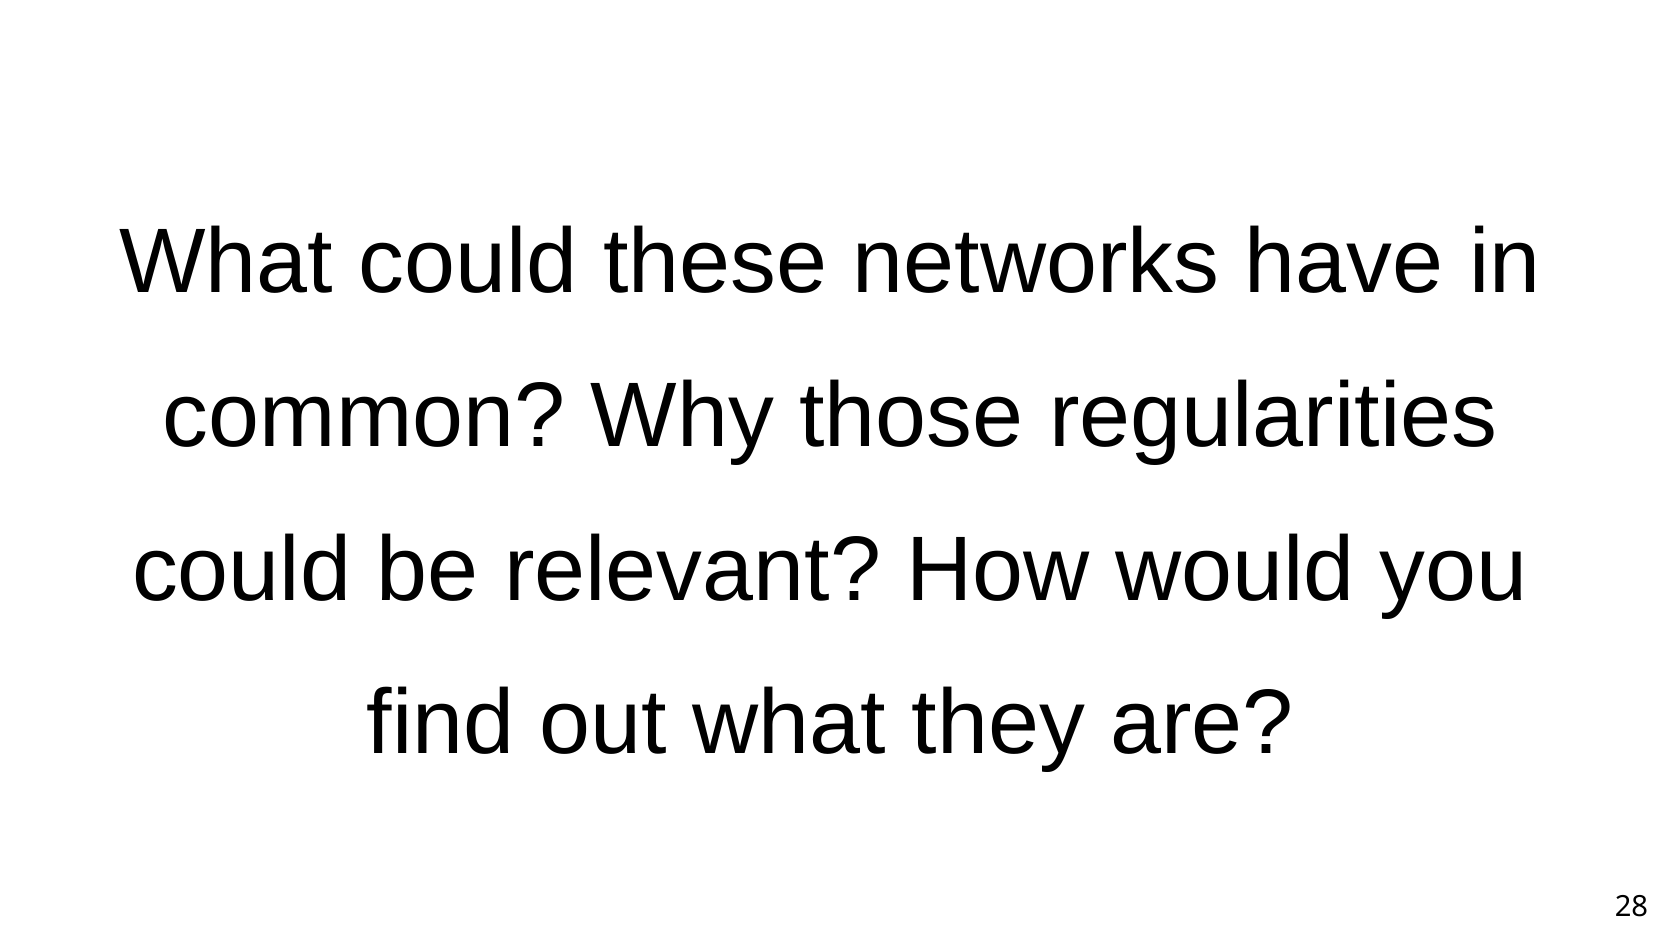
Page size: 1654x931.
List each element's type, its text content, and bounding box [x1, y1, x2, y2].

title What could these networks have in common? Why those regularities could be relevant? How would you find out what they are? [86, 158, 1576, 774]
